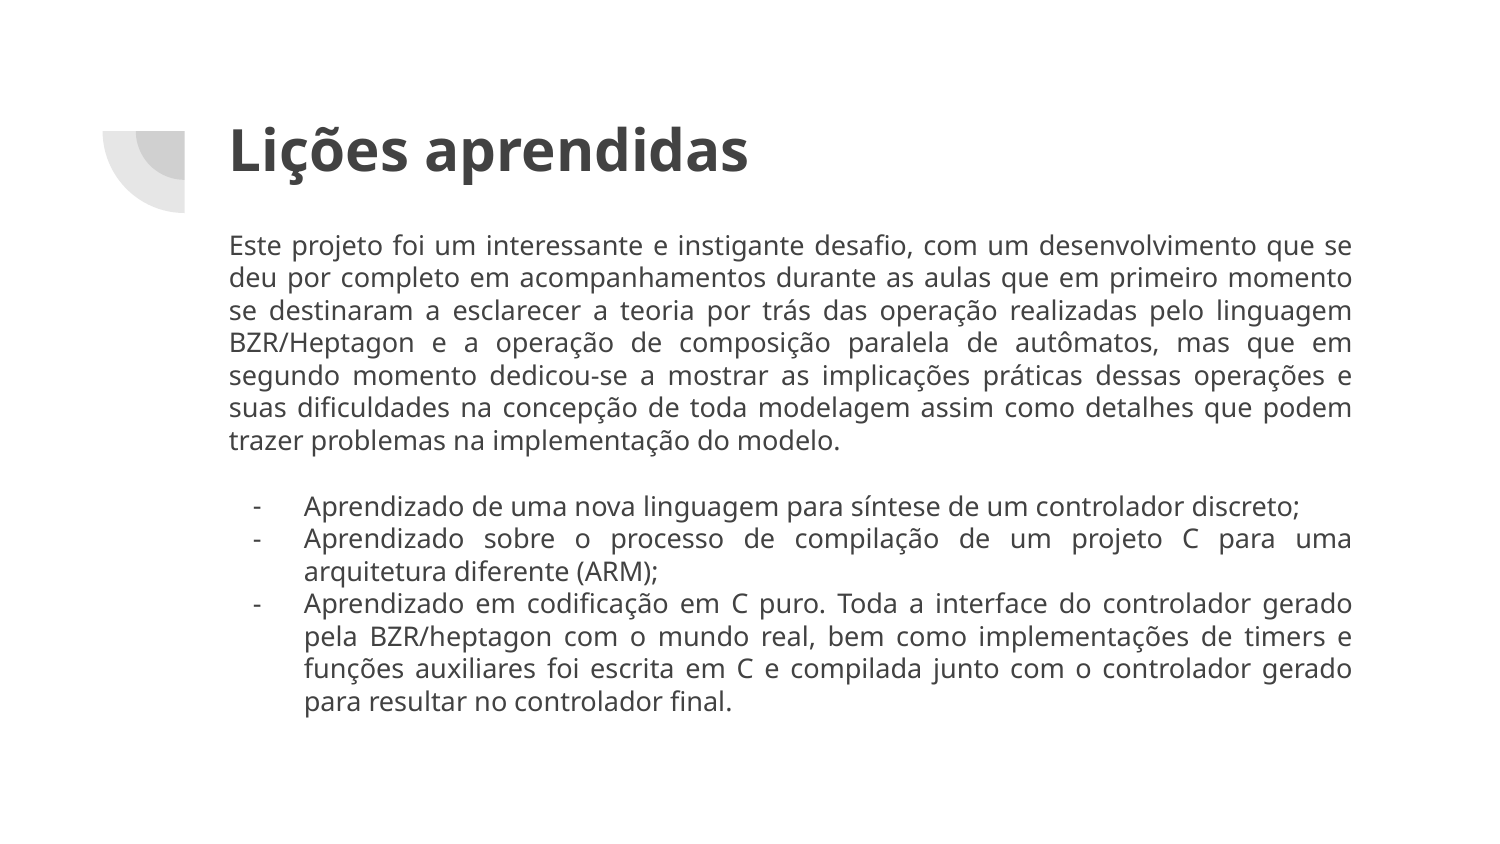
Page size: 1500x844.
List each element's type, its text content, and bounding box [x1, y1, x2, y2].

list Este projeto foi um interessante e instigante desafio, com um desenvolvimento que se deu por completo em acompanhamentos durante as aulas que em primeiro momento se destinaram a esclarecer a teoria por trás das operação realizadas pelo linguagem BZR/Heptagon e a operação de composição paralela de autômatos, mas que em segundo momento dedicou-se a mostrar as implicações práticas dessas operações e suas dificuldades na concepção de toda modelagem assim como detalhes que podem trazer problemas na implementação do modelo. Aprendizado de uma nova linguagem para síntese de um controlador discreto; Aprendizado sobre o processo de compilação de um projeto C para uma arquitetura diferente (ARM); Aprendizado em codificação em C puro. Toda a interface do controlador gerado pela BZR/heptagon com o mundo real, bem como implementações de timers e funções auxiliares foi escrita em C e compilada junto com o controlador gerado para resultar no controlador final. [213, 213, 1368, 844]
title Lições aprendidas [213, 98, 1368, 213]
